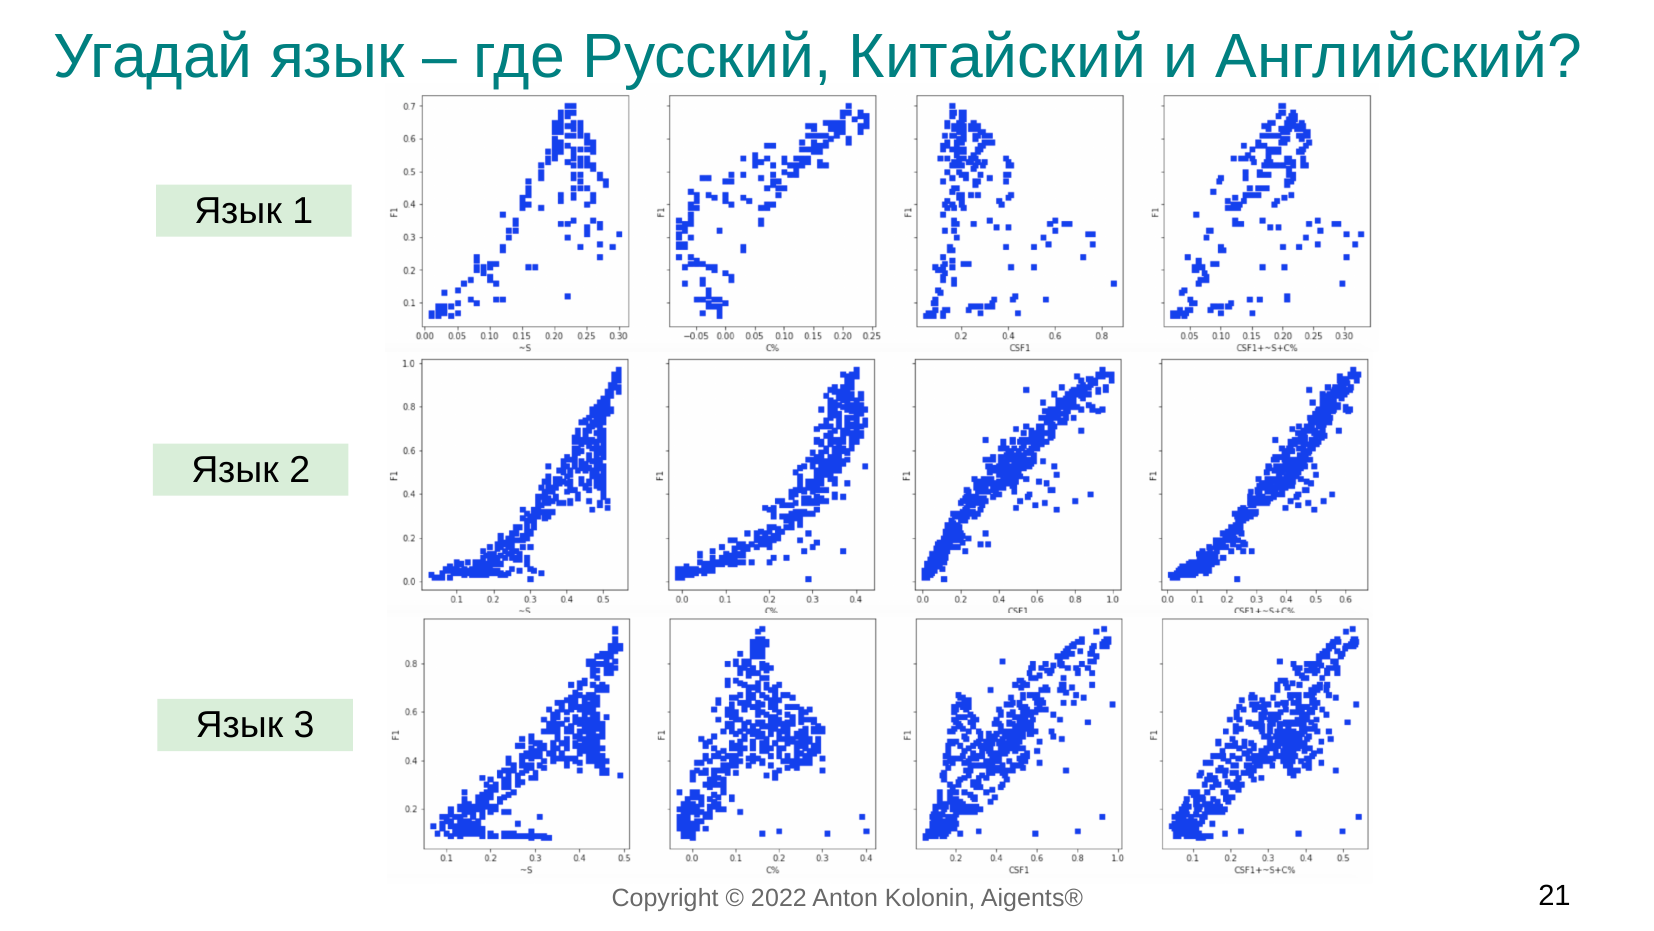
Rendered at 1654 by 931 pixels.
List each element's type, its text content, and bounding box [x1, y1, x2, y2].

text_box Язык 2 [152, 443, 349, 496]
text_box Язык 1 [156, 184, 352, 237]
text_box Язык 3 [157, 698, 353, 752]
text_box Угадай язык – где Русский, Китайский и Английский? [0, 0, 1630, 123]
picture [385, 123, 1379, 884]
